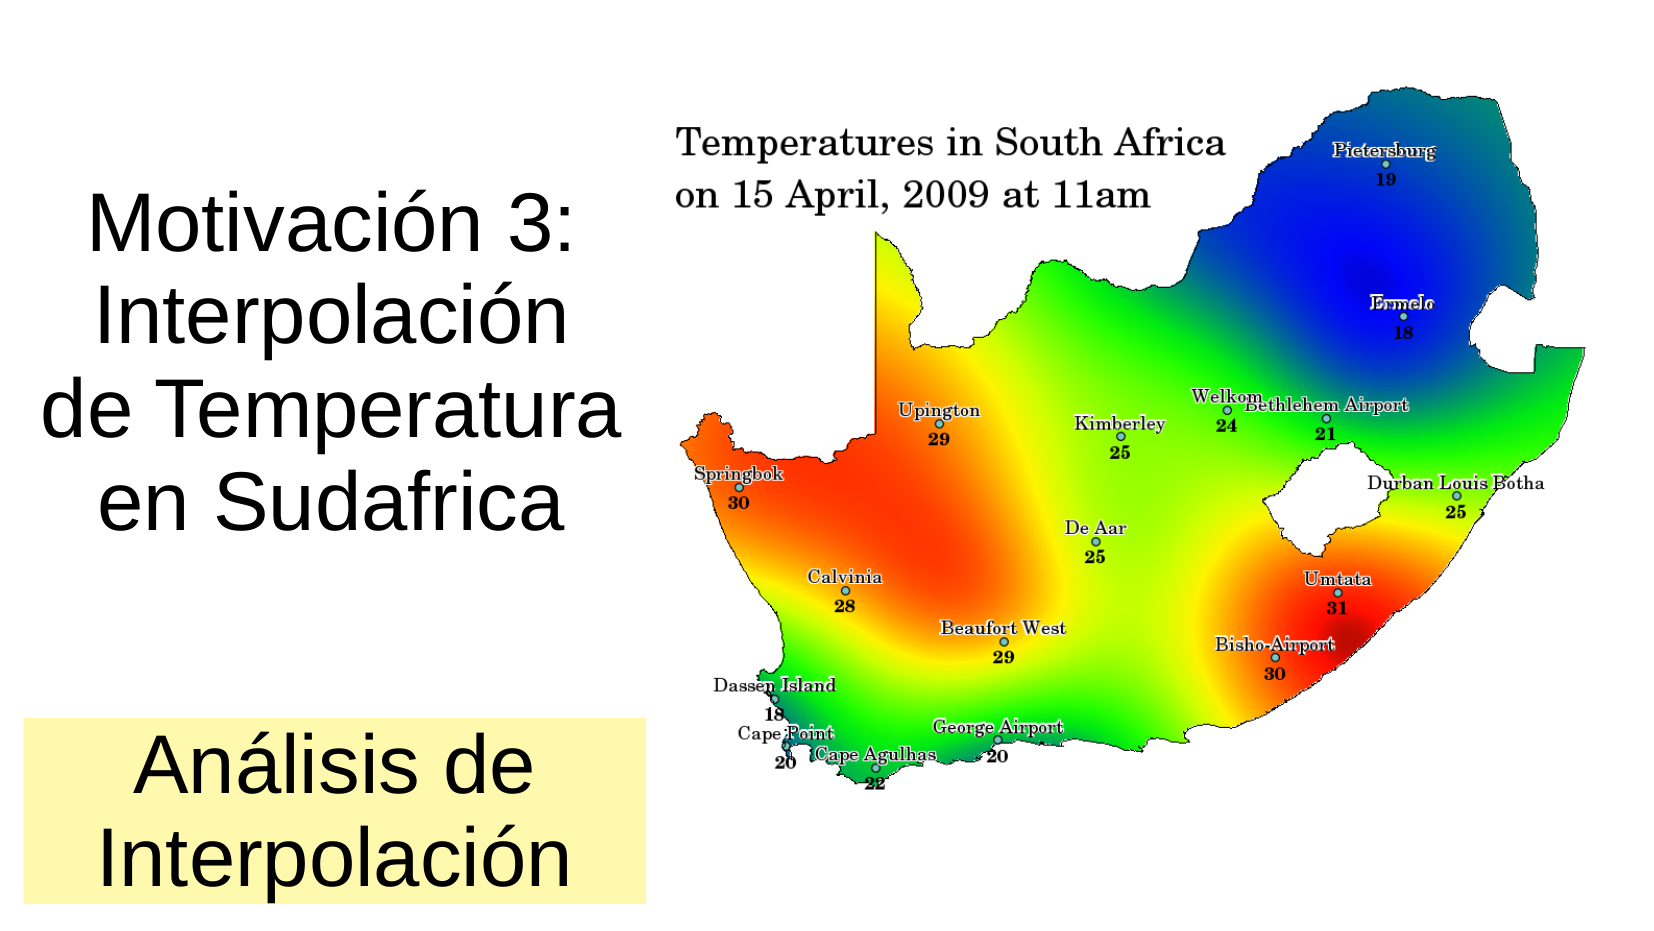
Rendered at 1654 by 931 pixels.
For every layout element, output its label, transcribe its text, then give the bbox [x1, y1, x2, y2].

picture [649, 75, 1594, 801]
title Motivación 3: Interpolación de Temperatura en Sudafrica [35, 27, 628, 696]
title Análisis de Interpolación [23, 718, 647, 905]
